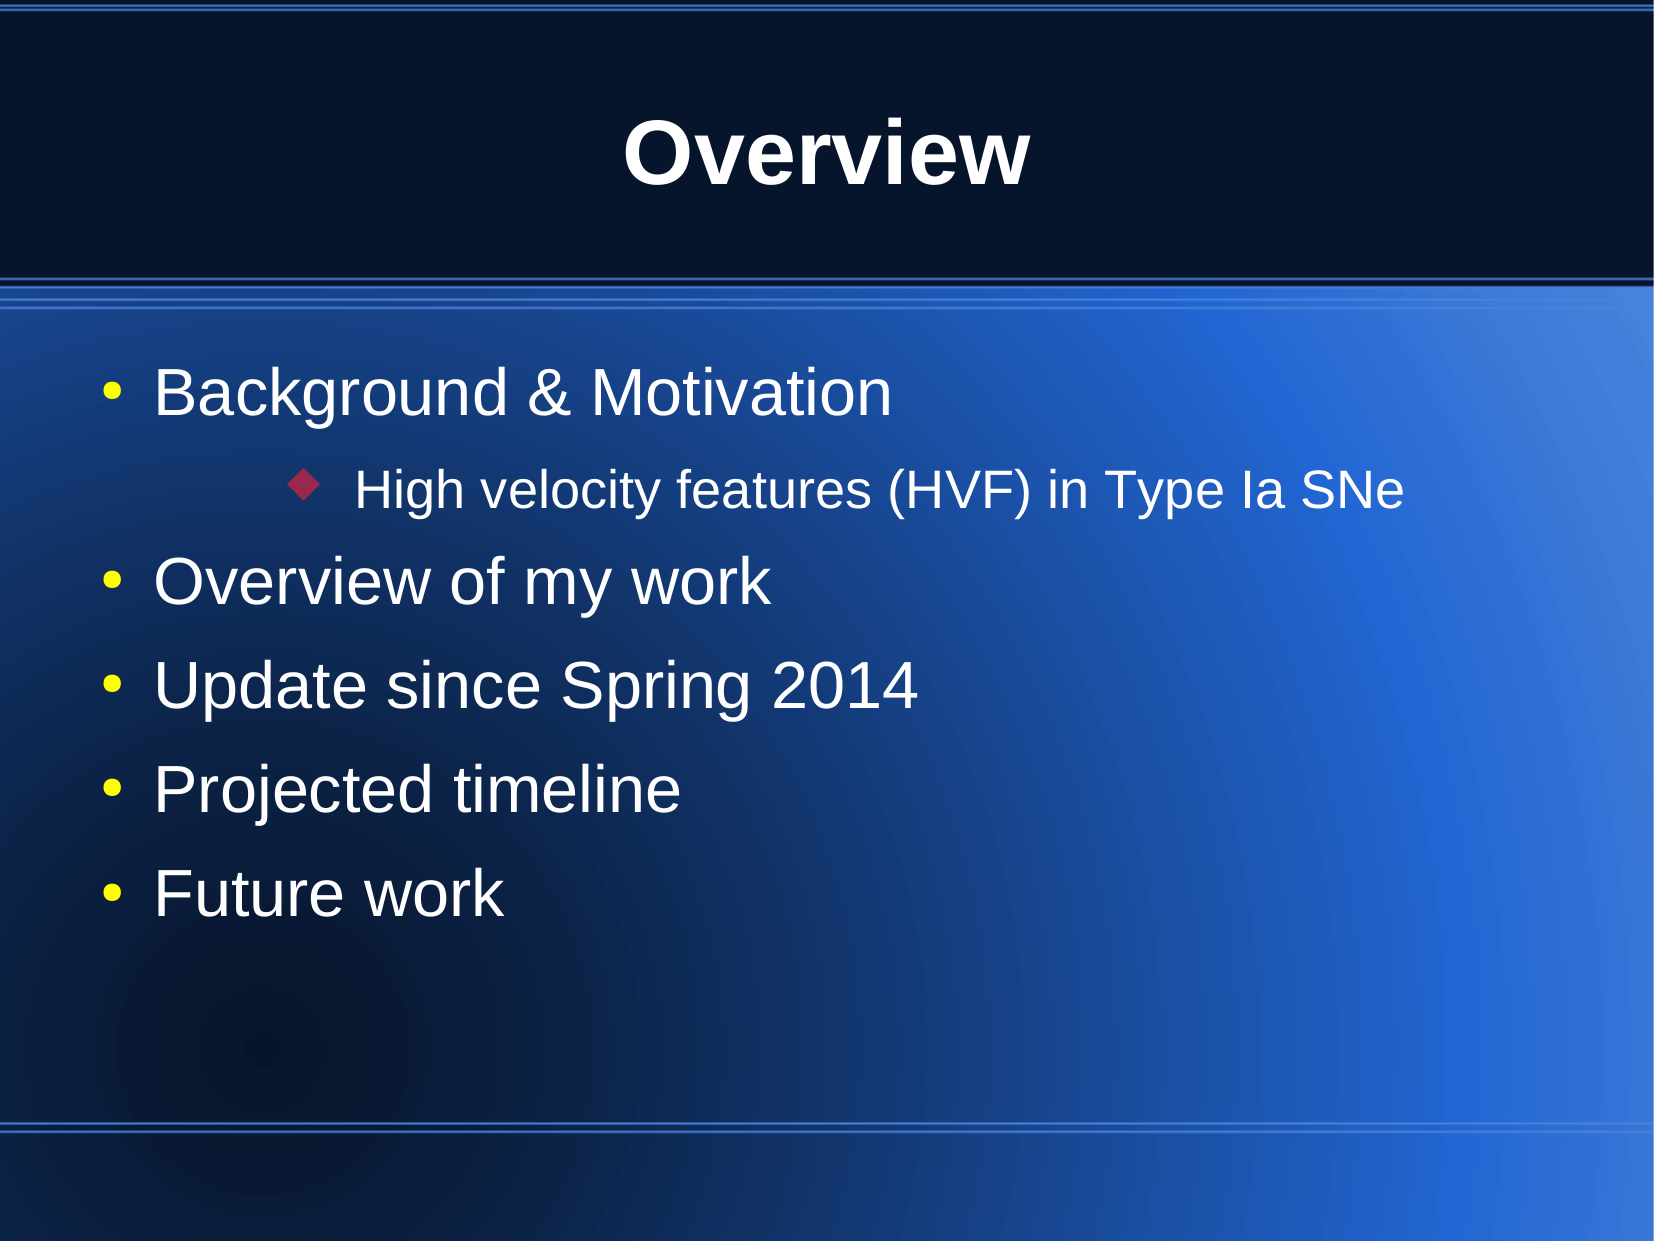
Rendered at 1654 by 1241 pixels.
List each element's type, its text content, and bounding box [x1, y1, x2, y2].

title Overview [82, 49, 1571, 257]
list Background & Motivation High velocity features (HVF) in Type Ia SNe Overview of my work Update since Spring 2014 Projected timeline Future work [82, 355, 1571, 1174]
picture [0, 0, 1654, 1241]
